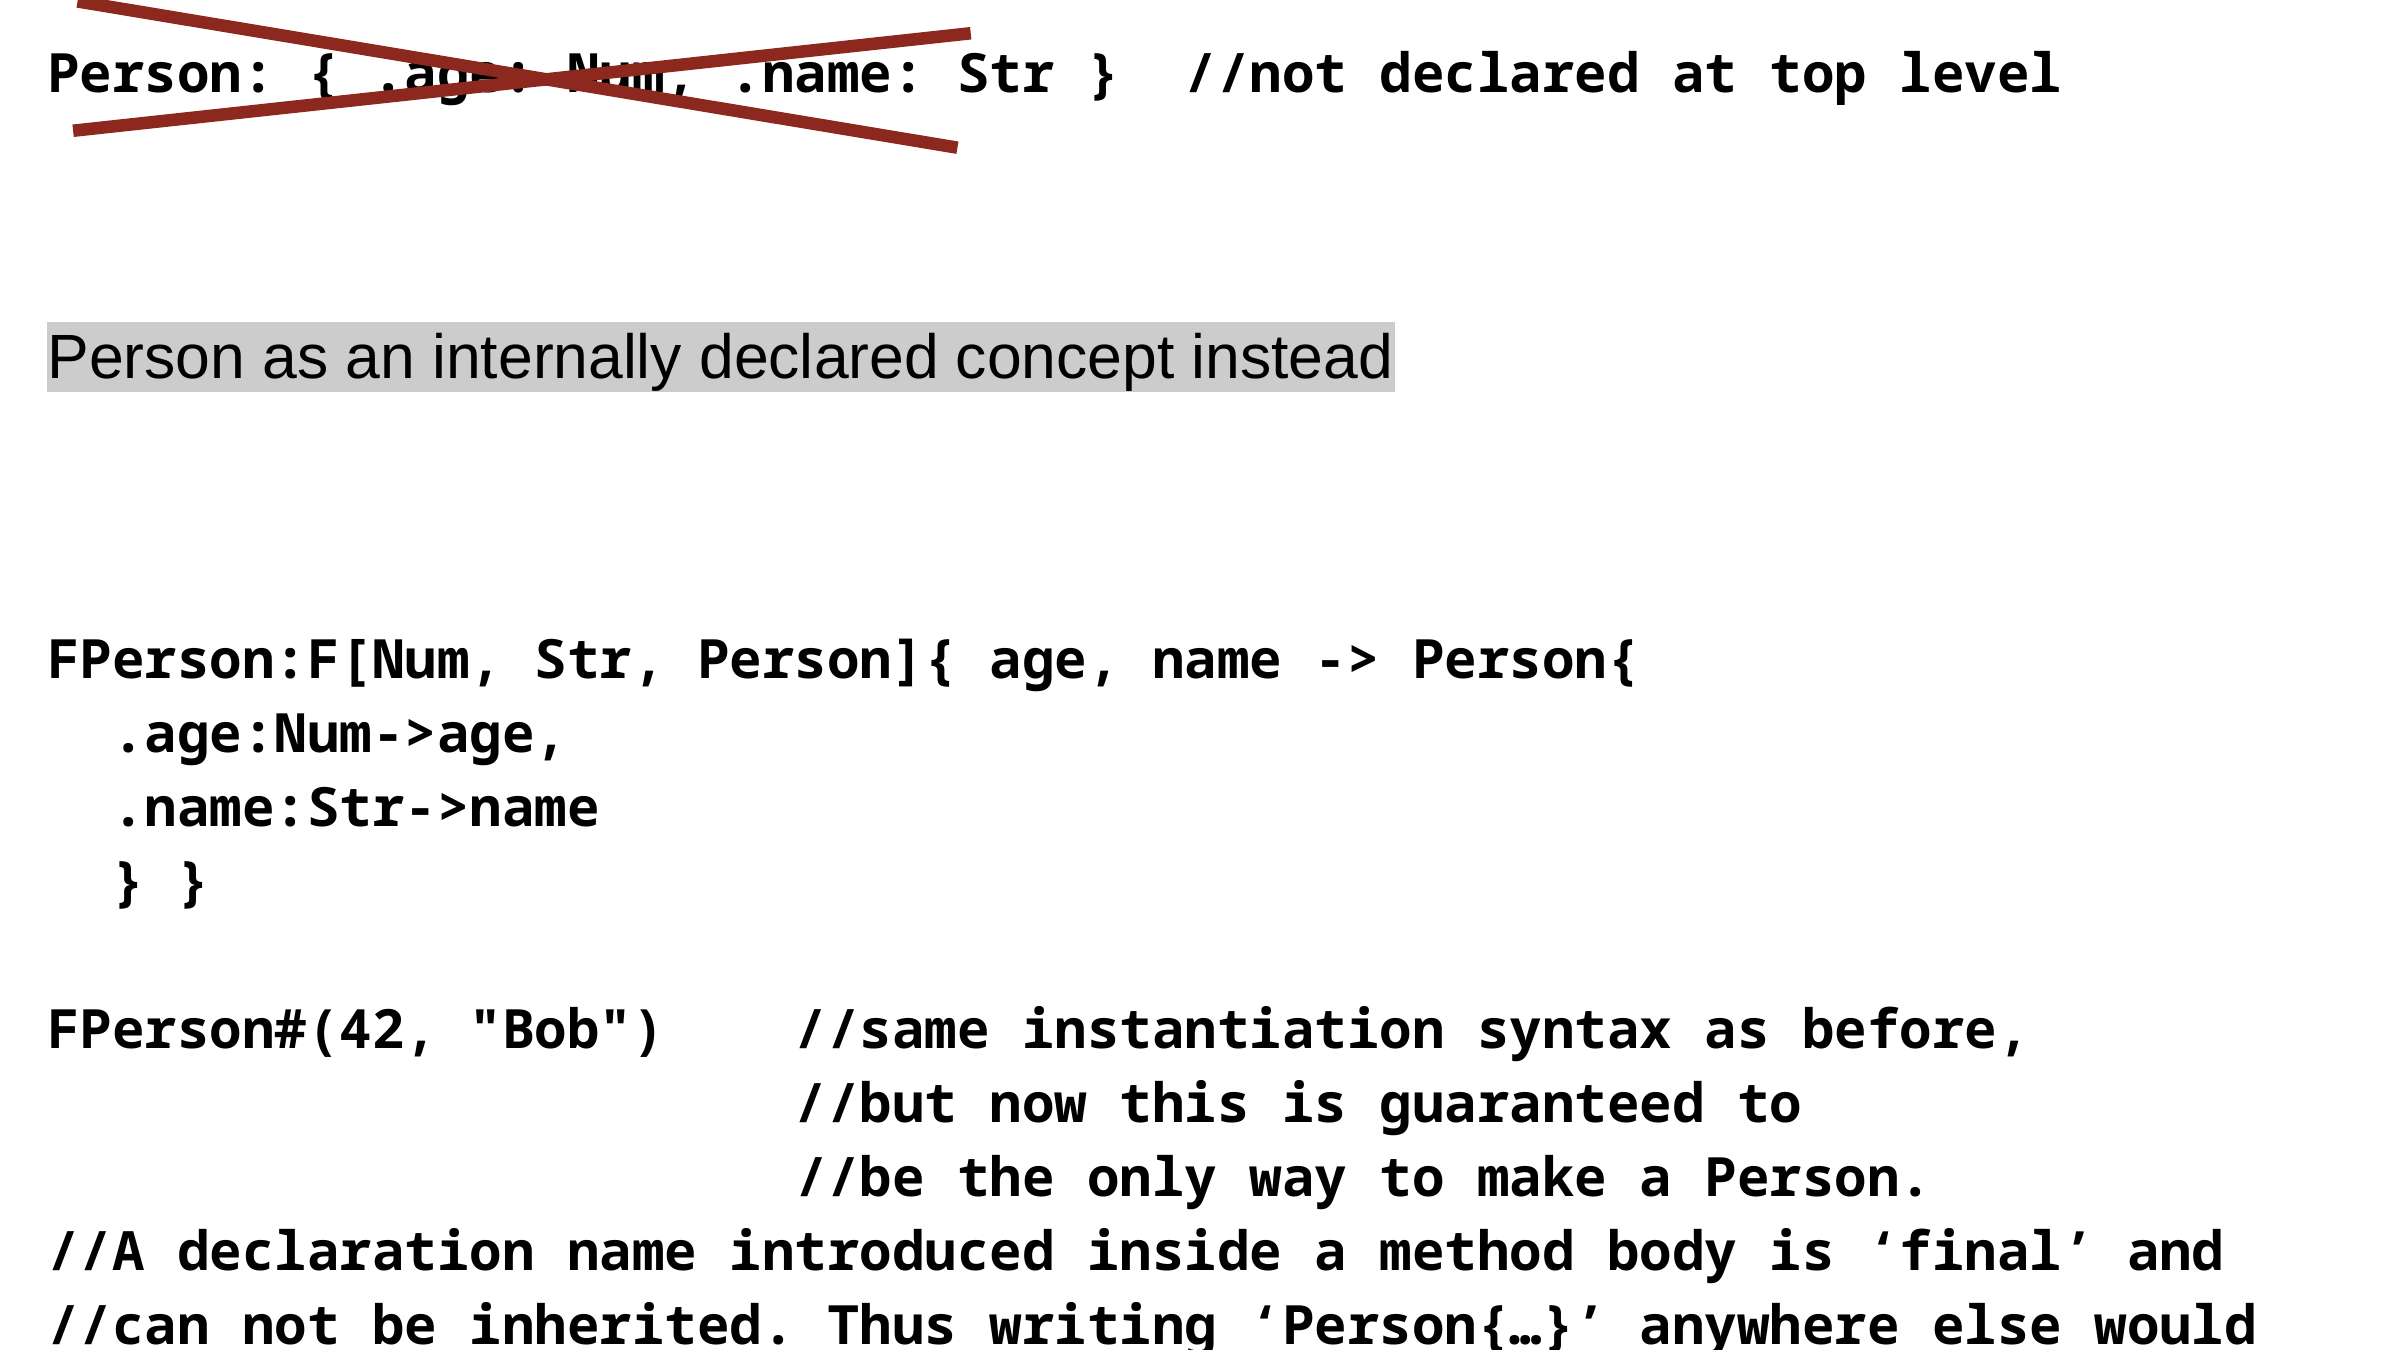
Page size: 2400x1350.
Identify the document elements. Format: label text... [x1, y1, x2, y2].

text_box Person: { .age: Num, .name: Str } //not declared at top level Person as an internally declared concept instead FPerson:F[Num, Str, Person]{ age, name -> Person{ .age:Num->age, .name:Str->name } } FPerson#(42, "Bob") //same instantiation syntax as before, //but now this is guaranteed to //be the only way to make a Person. //A declaration name introduced inside a method body is ‘final’ and //can not be inherited. Thus writing ‘Person{…}’ anywhere else would //be a type error. [32, 27, 2358, 1350]
text_box Person: { .age: Num, .name: Str } //not declared at top level Person as an internally declared concept instead FPerson:F[Num, Str, Person]{ age, name -> Person{ .age:Num->age, .name:Str->name } } FPerson#(42, "Bob") //same instantiation syntax as before, //but now this is guaranteed to //be the only way to make a Person. //A declaration name introduced inside a method body is ‘final’ and //can not be inherited. Thus writing ‘Person{…}’ anywhere else would //be a type error. [276, 27, 961, 72]
